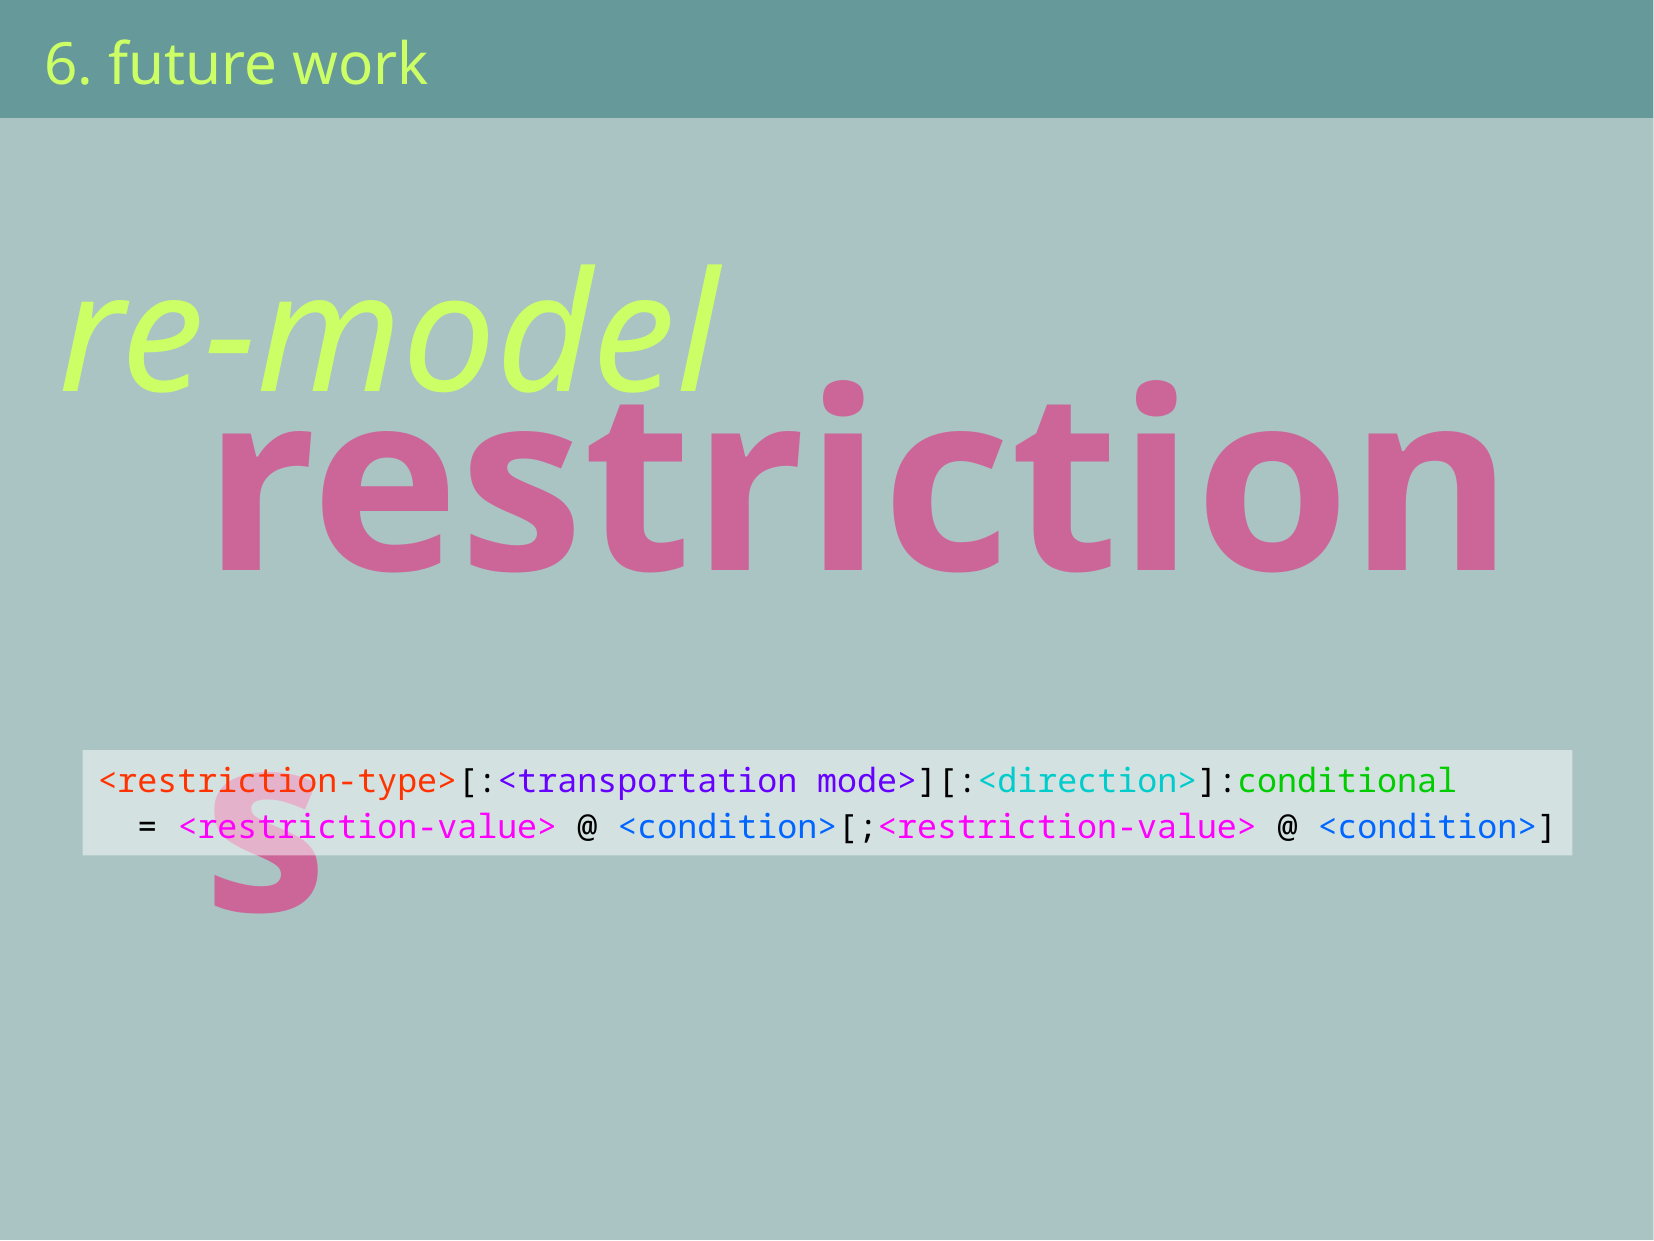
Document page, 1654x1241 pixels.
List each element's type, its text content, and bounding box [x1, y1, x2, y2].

text_box re-model [43, 205, 1288, 474]
text_box <restriction-type>[:<transportation mode>][:<direction>]:conditional = <restriction-value> @ <condition>[;<restriction-value> @ <condition>] [82, 750, 1573, 846]
text_box [0, 118, 1654, 1241]
text_box restrictions [188, 295, 1583, 692]
text_box 6. future work [29, 14, 404, 119]
